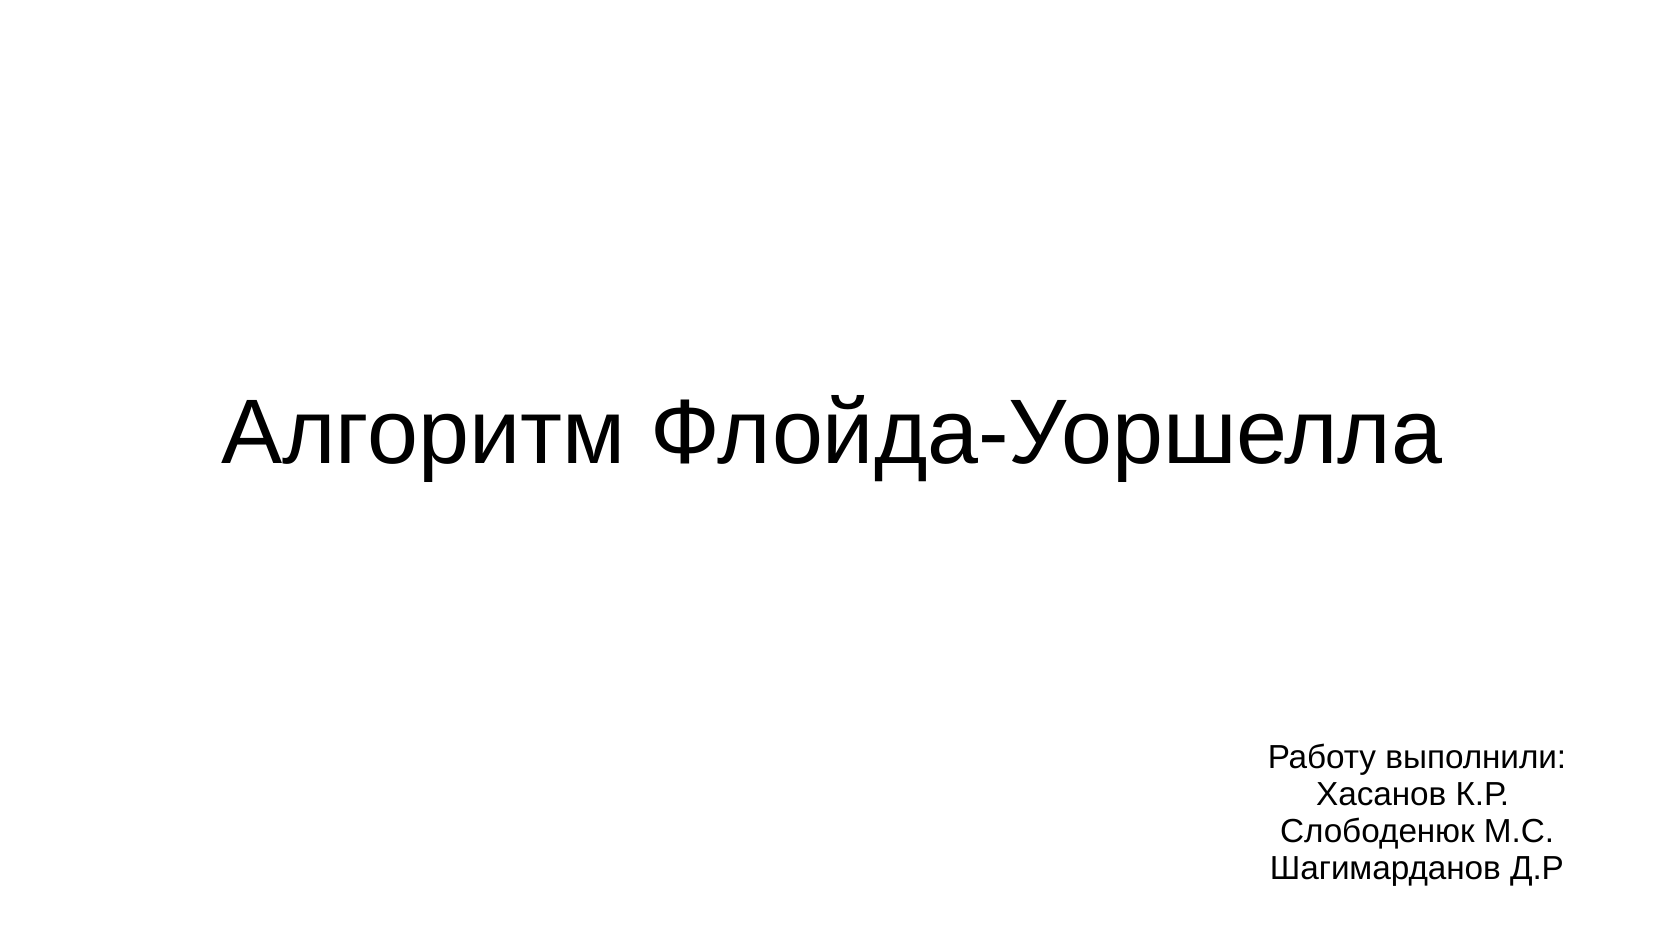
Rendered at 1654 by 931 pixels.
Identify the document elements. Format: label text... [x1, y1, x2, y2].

subtitle Работу выполнили: Хасанов К.Р. Слободенюк М.С. Шагимарданов Д.Р [1181, 710, 1654, 916]
title Алгоритм Флойда-Уоршелла [88, 354, 1577, 510]
